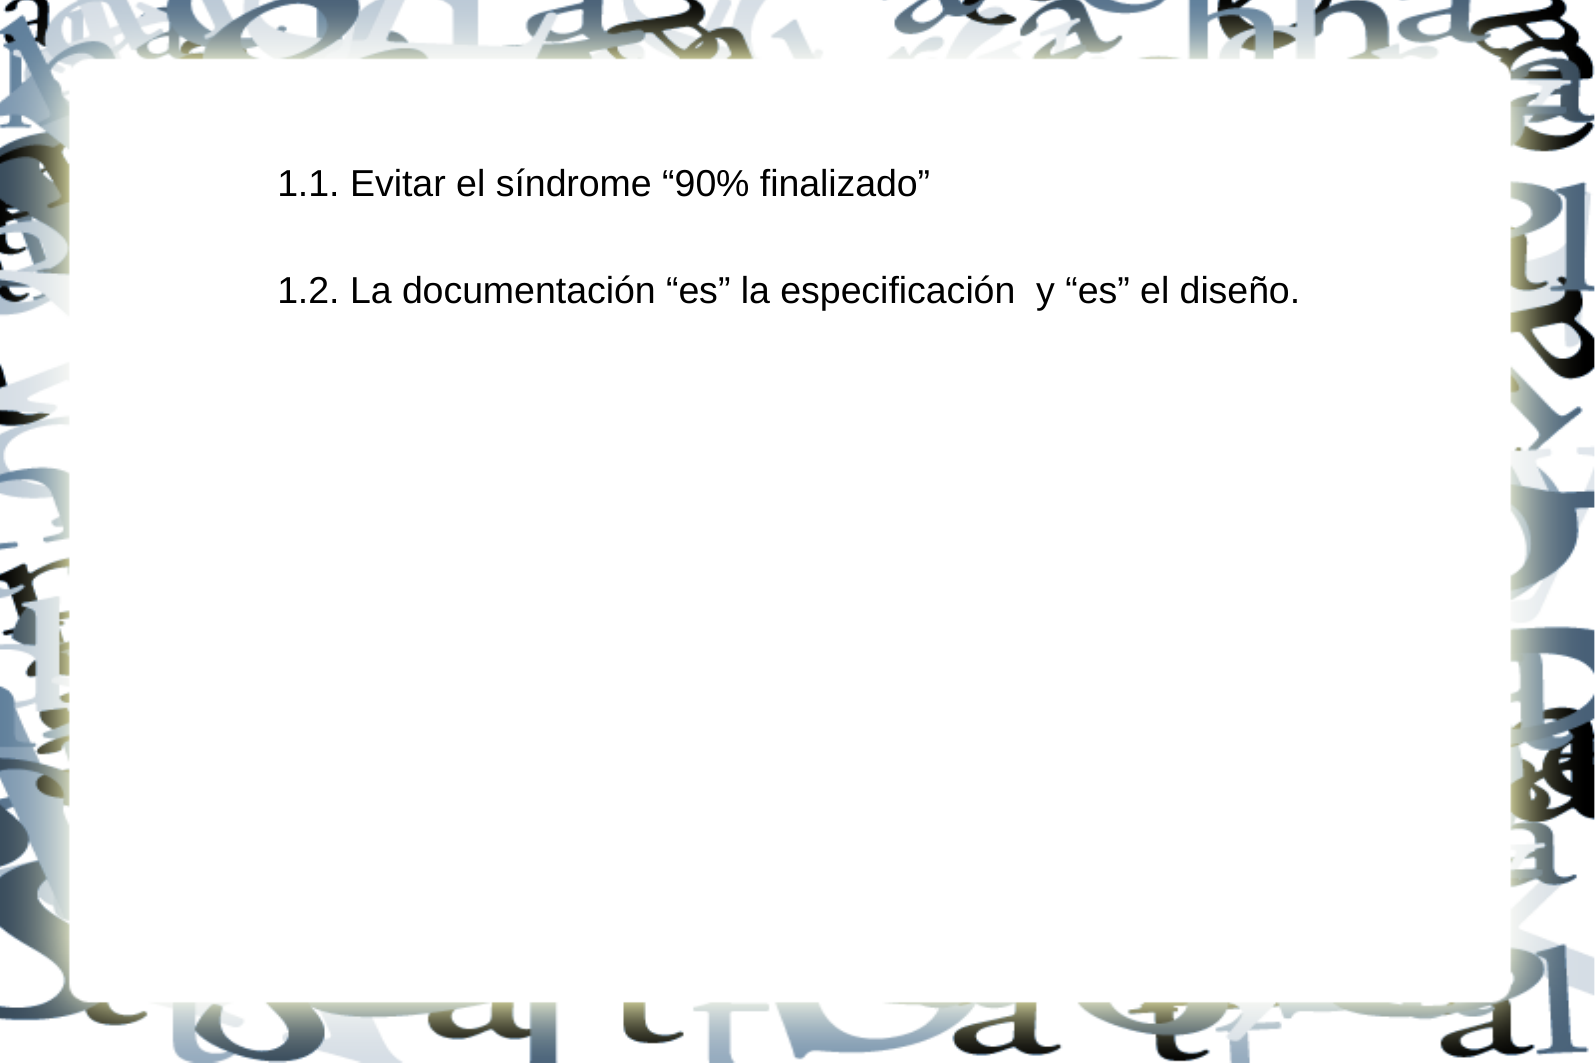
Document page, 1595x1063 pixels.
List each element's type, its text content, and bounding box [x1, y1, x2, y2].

text_box 1.2. La documentación “es” la especificación y “es” el diseño. [262, 262, 1388, 324]
picture [0, 0, 1595, 1063]
text_box 1.1. Evitar el síndrome “90% finalizado” [262, 154, 1388, 217]
